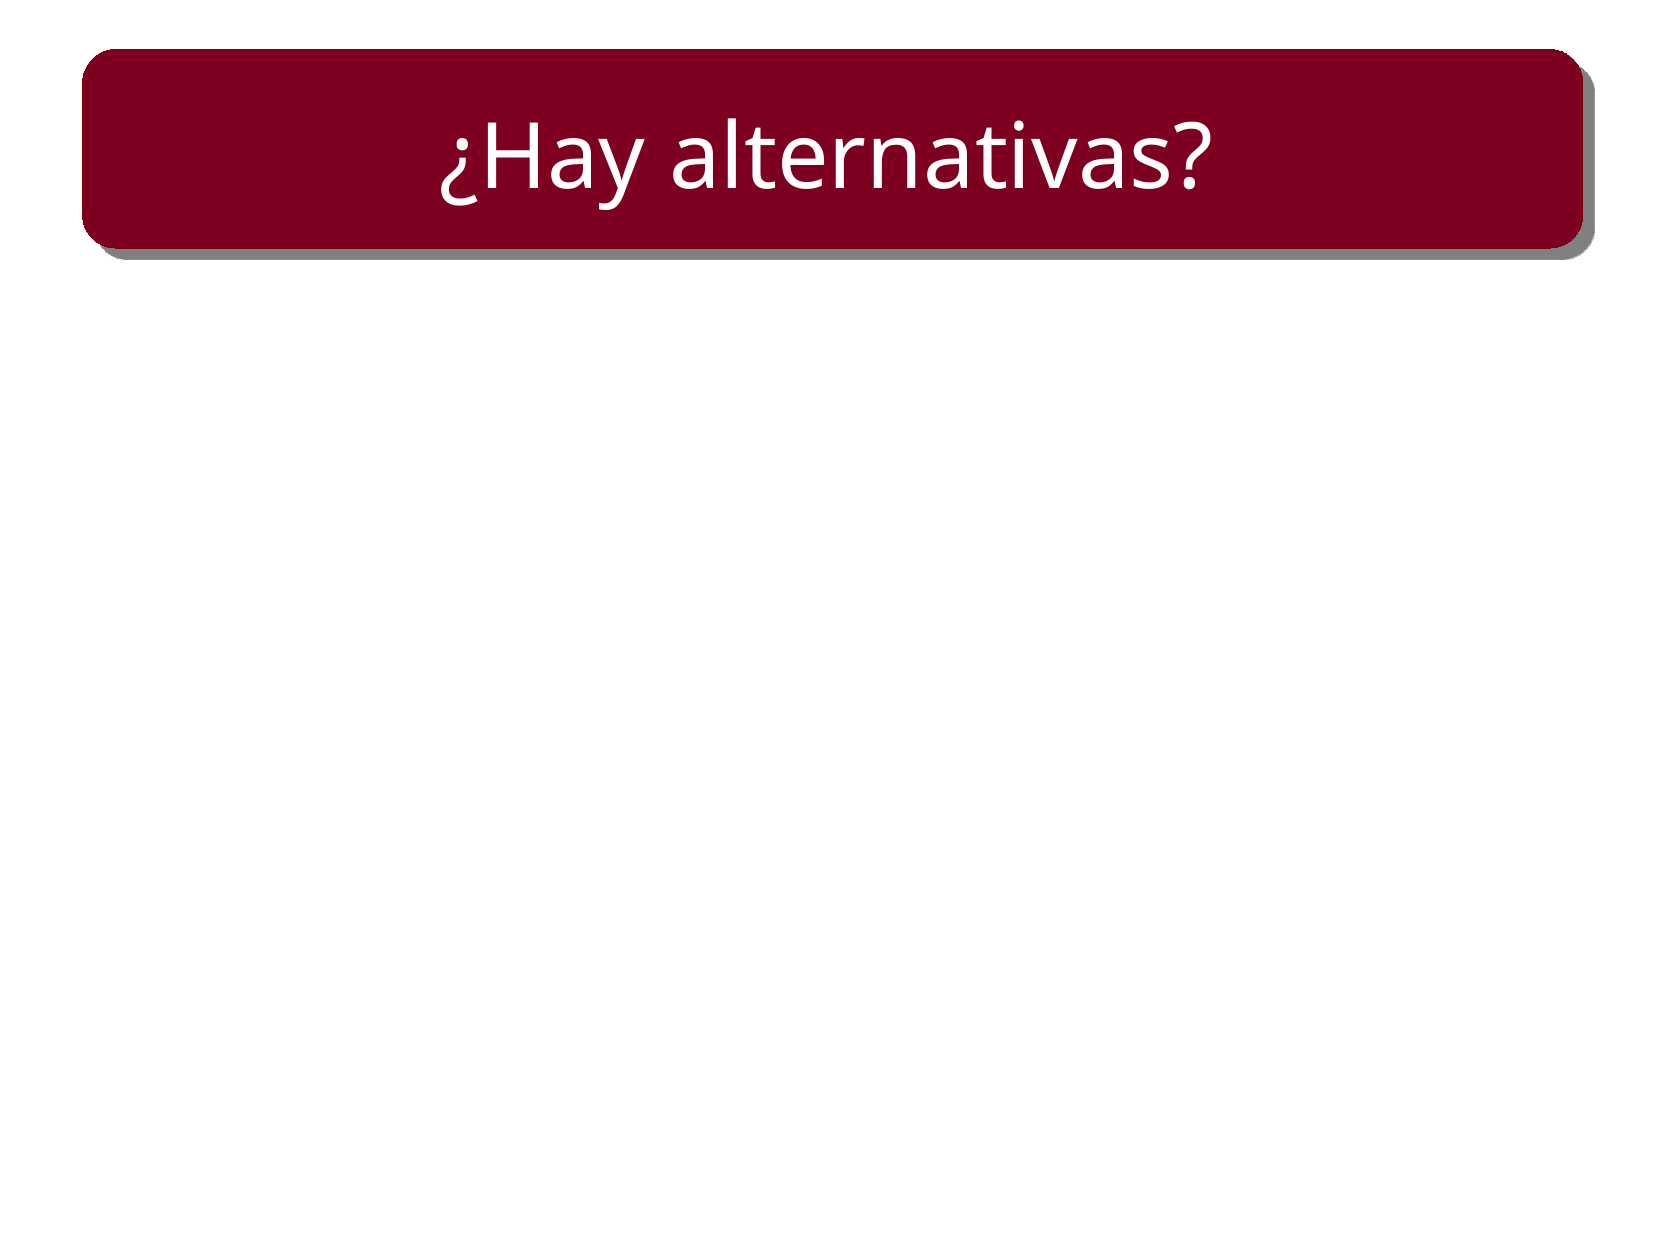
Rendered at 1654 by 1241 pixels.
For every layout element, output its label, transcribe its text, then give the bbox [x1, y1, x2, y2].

title ¿Hay alternativas? [82, 49, 1571, 257]
